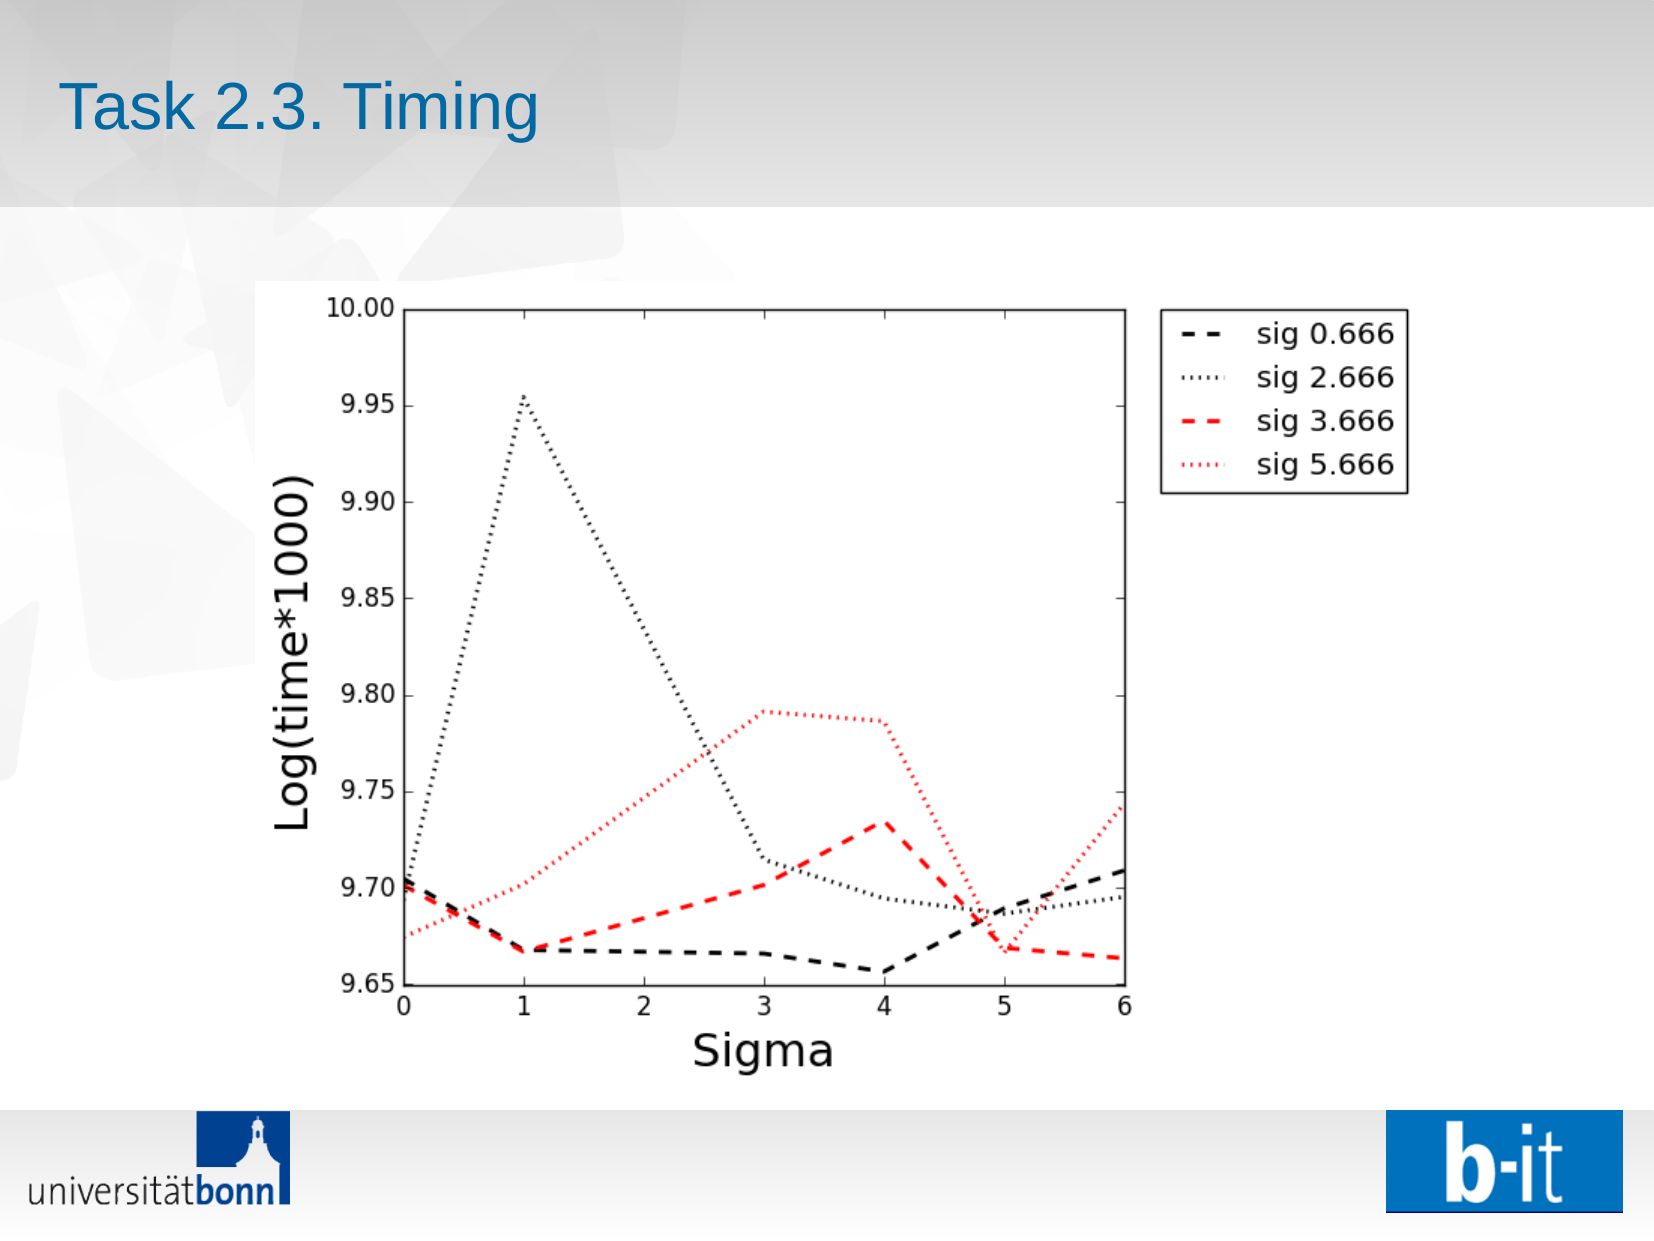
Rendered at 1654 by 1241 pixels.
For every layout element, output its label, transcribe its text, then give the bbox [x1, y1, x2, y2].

picture [0, 0, 1422, 1229]
picture [1386, 1110, 1623, 1213]
text_box Task 2.3. Timing [58, 29, 1595, 178]
